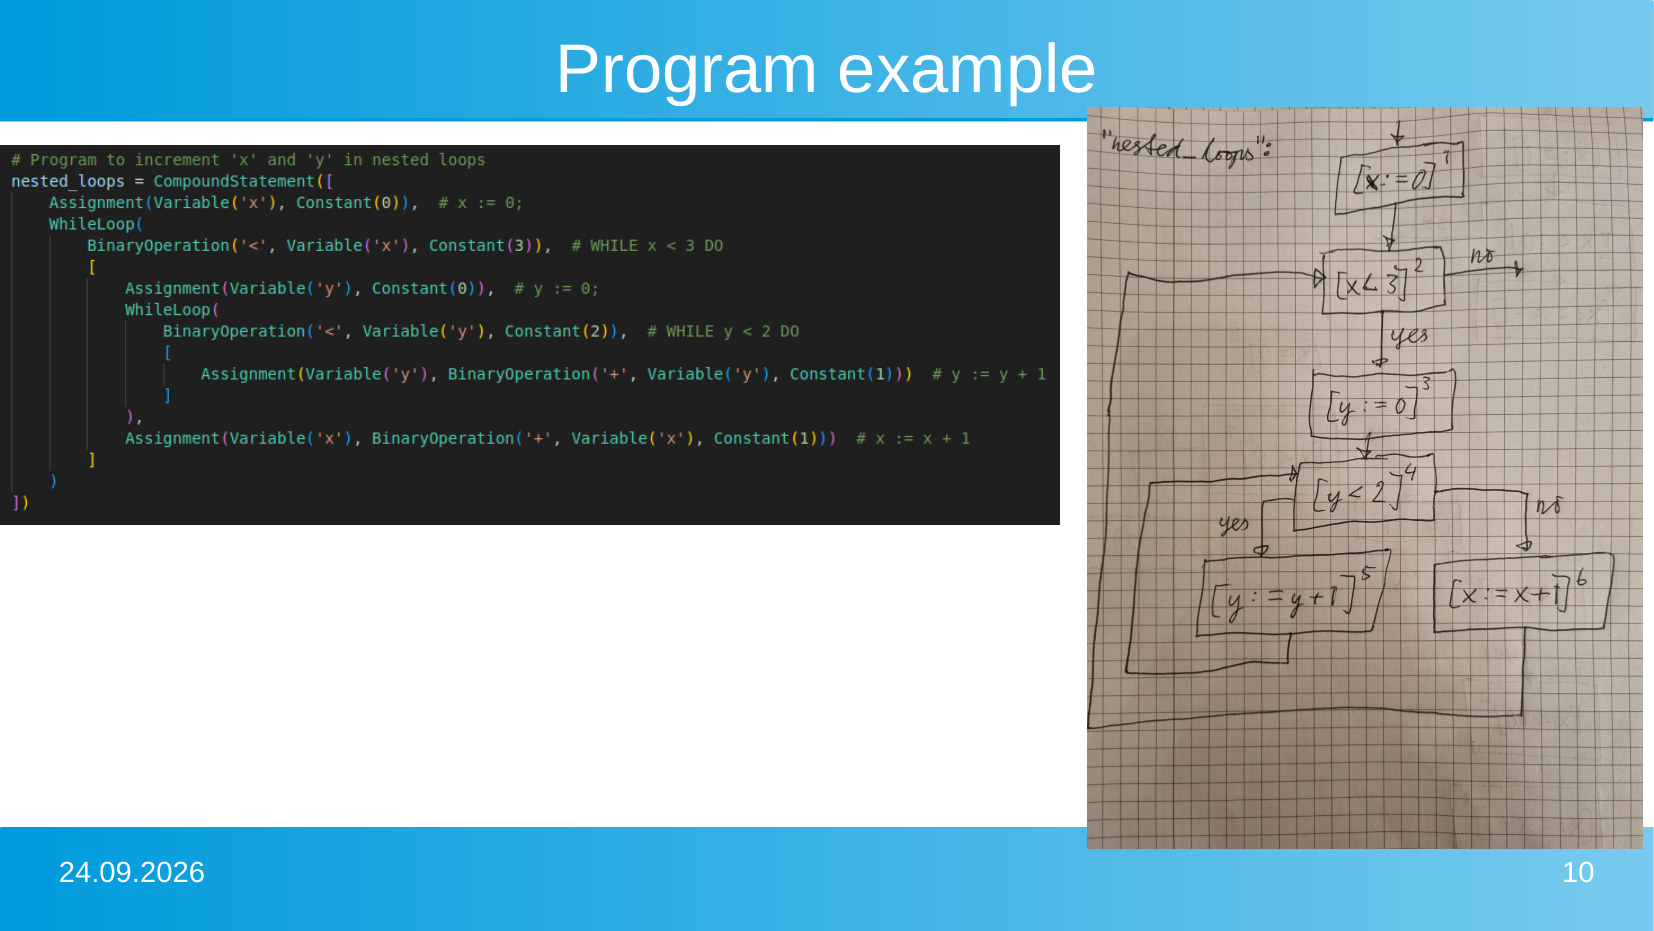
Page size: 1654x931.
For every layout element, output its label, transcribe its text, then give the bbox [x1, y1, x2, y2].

picture [1087, 107, 1643, 849]
picture [0, 145, 1060, 526]
title Program example [59, 29, 1595, 108]
